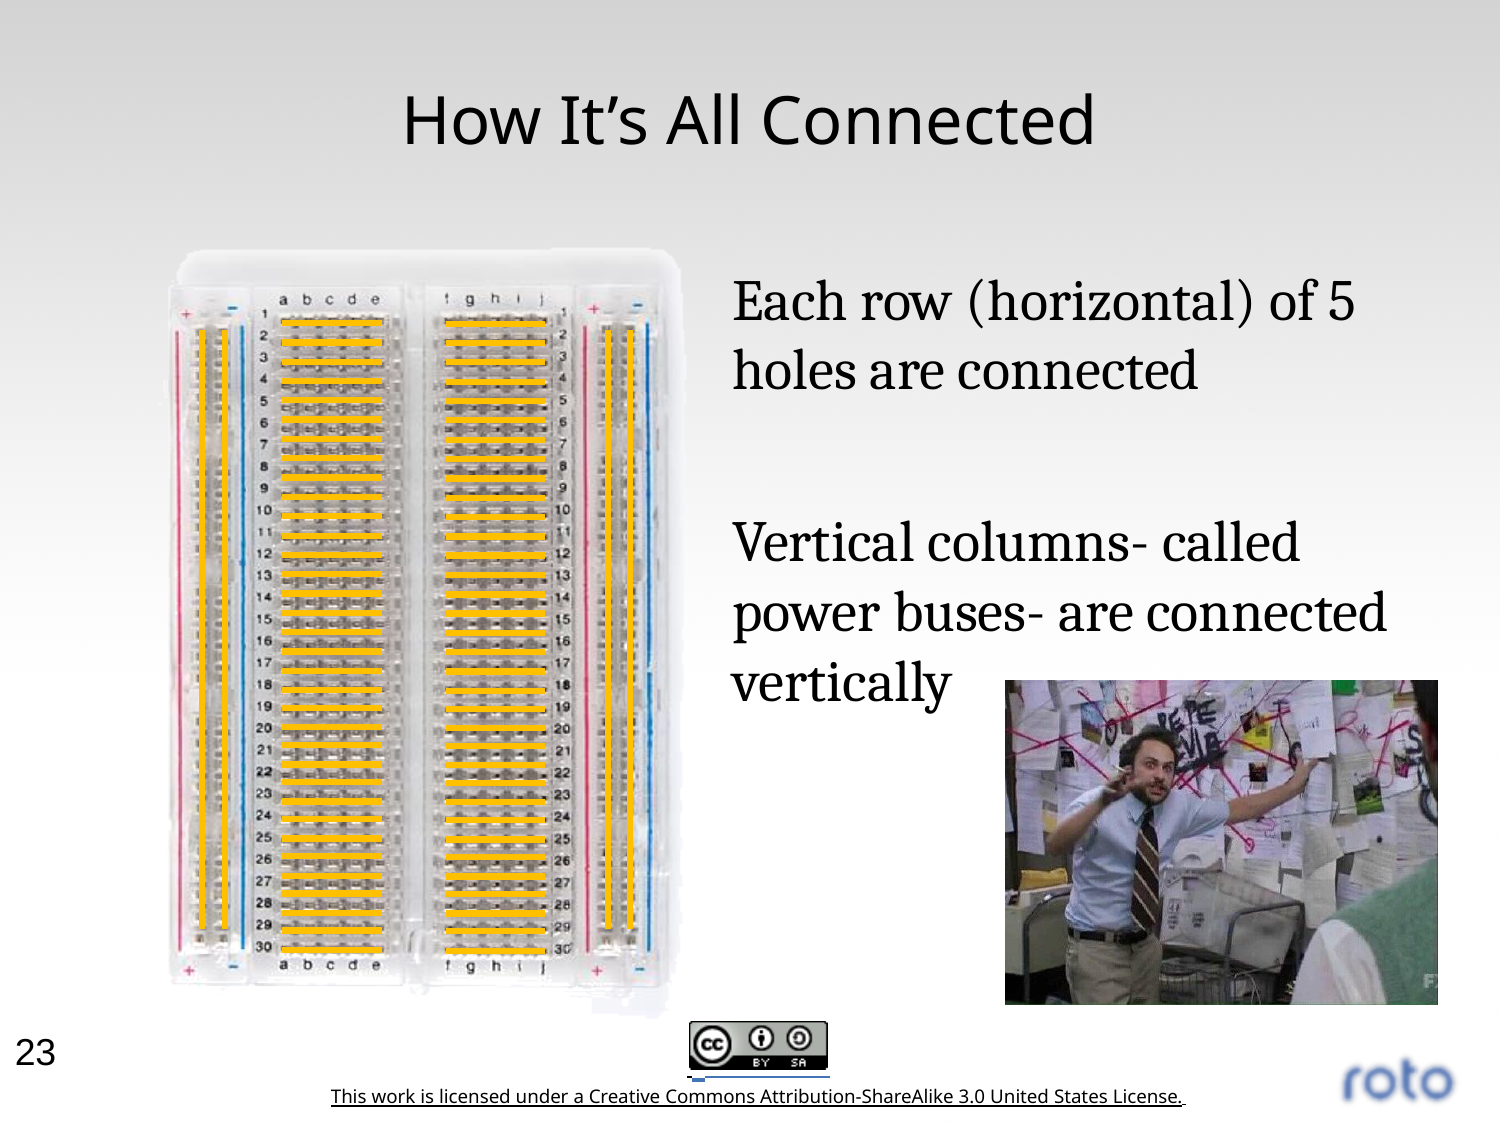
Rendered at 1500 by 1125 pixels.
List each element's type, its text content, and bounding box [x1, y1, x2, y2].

picture [0, 0, 1500, 1125]
title How It’s All Connected [112, 24, 1388, 212]
list Each row (horizontal) of 5 holes are connected Vertical columns- called power buses- are connected vertically [751, 253, 1453, 929]
